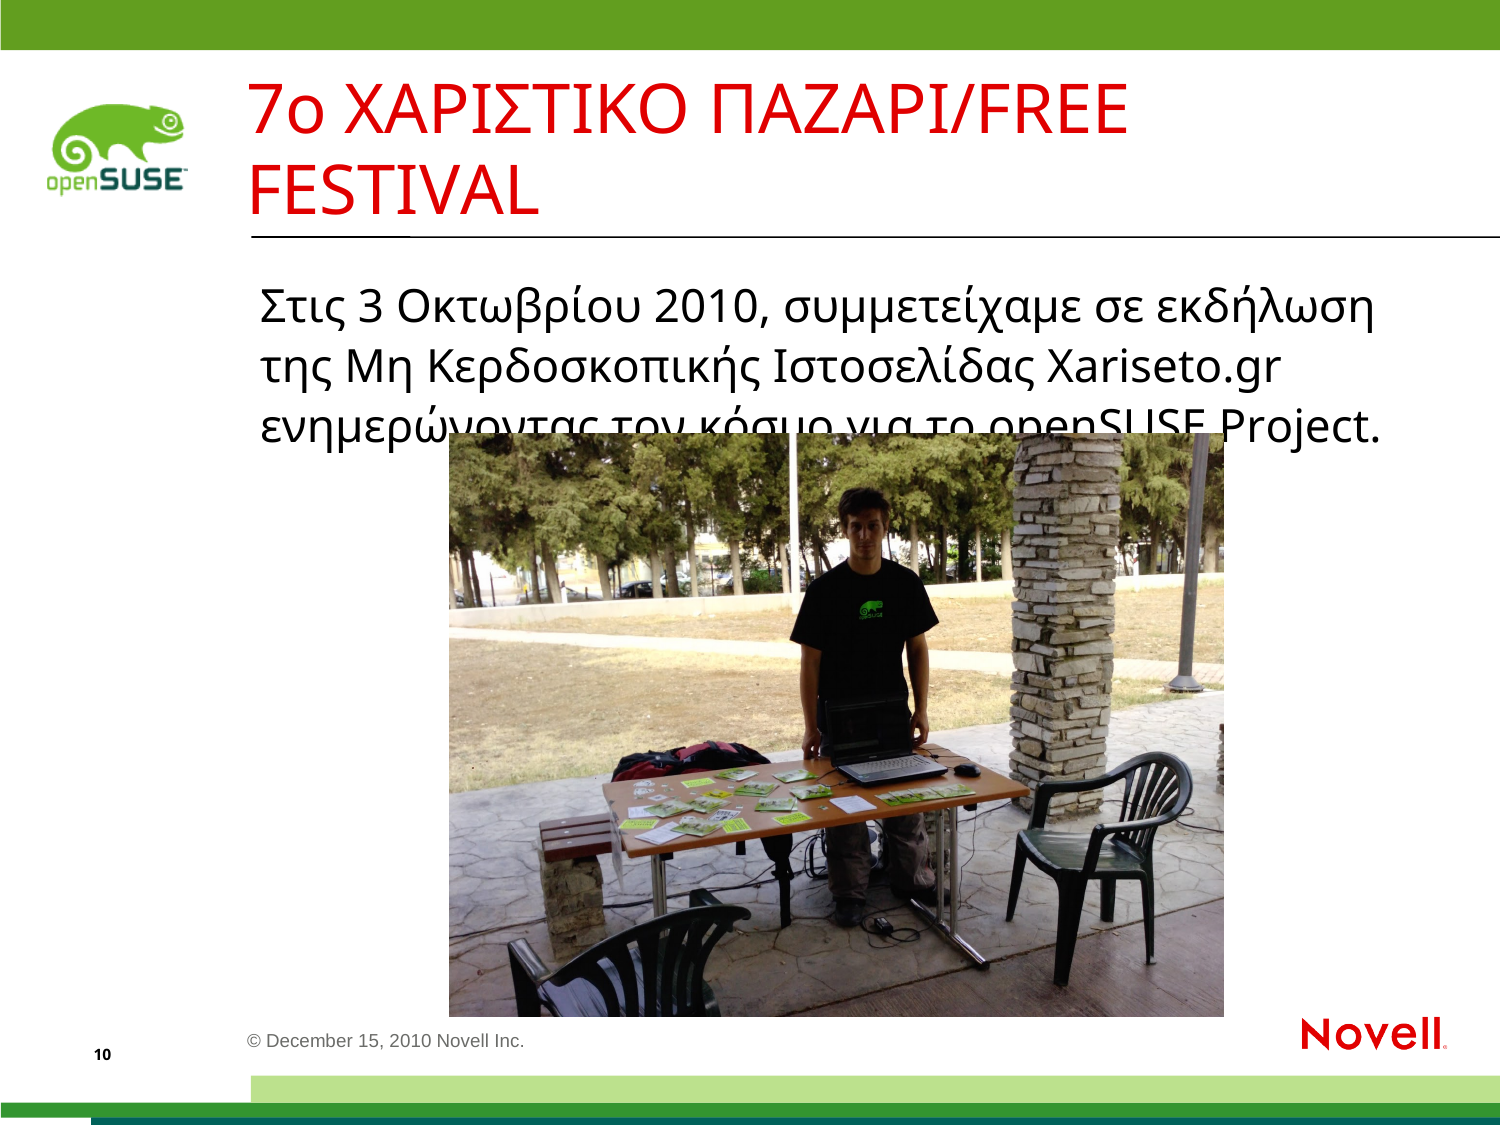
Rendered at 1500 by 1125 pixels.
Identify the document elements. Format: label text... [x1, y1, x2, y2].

title 7ο ΧΑΡΙΣΤΙΚΟ ΠΑΖΑΡΙ/FREE FESTIVAL [246, 60, 1409, 239]
list Στις 3 Οκτωβρίου 2010, συμμετείχαμε σε εκδήλωση της Μη Κερδοσκοπικής Ιστοσελίδας Xariseto.gr ενημερώνοντας τον κόσμο για το openSUSE Project. [245, 267, 1458, 1026]
picture [47, 104, 188, 197]
picture [1295, 1026, 1453, 1056]
picture [449, 433, 1224, 1017]
